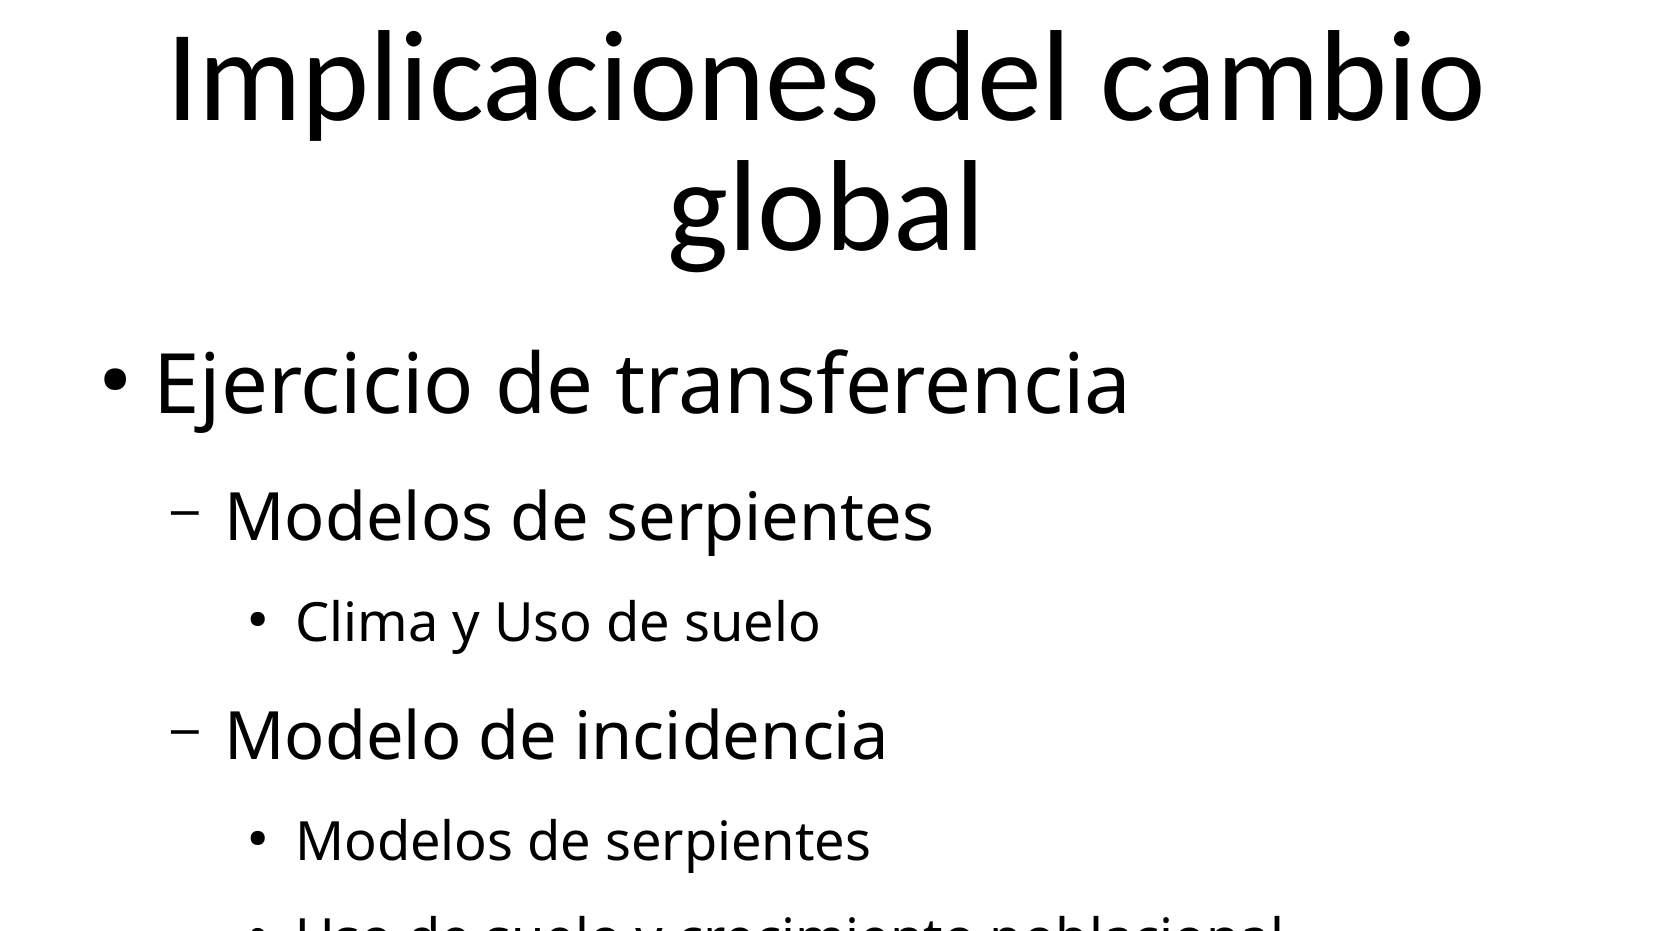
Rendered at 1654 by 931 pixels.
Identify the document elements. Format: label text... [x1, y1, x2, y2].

list Ejercicio de transferencia Modelos de serpientes Clima y Uso de suelo Modelo de incidencia Modelos de serpientes Uso de suelo y crecimiento poblacional [82, 324, 1571, 931]
title Implicaciones del cambio global [82, 23, 1571, 283]
